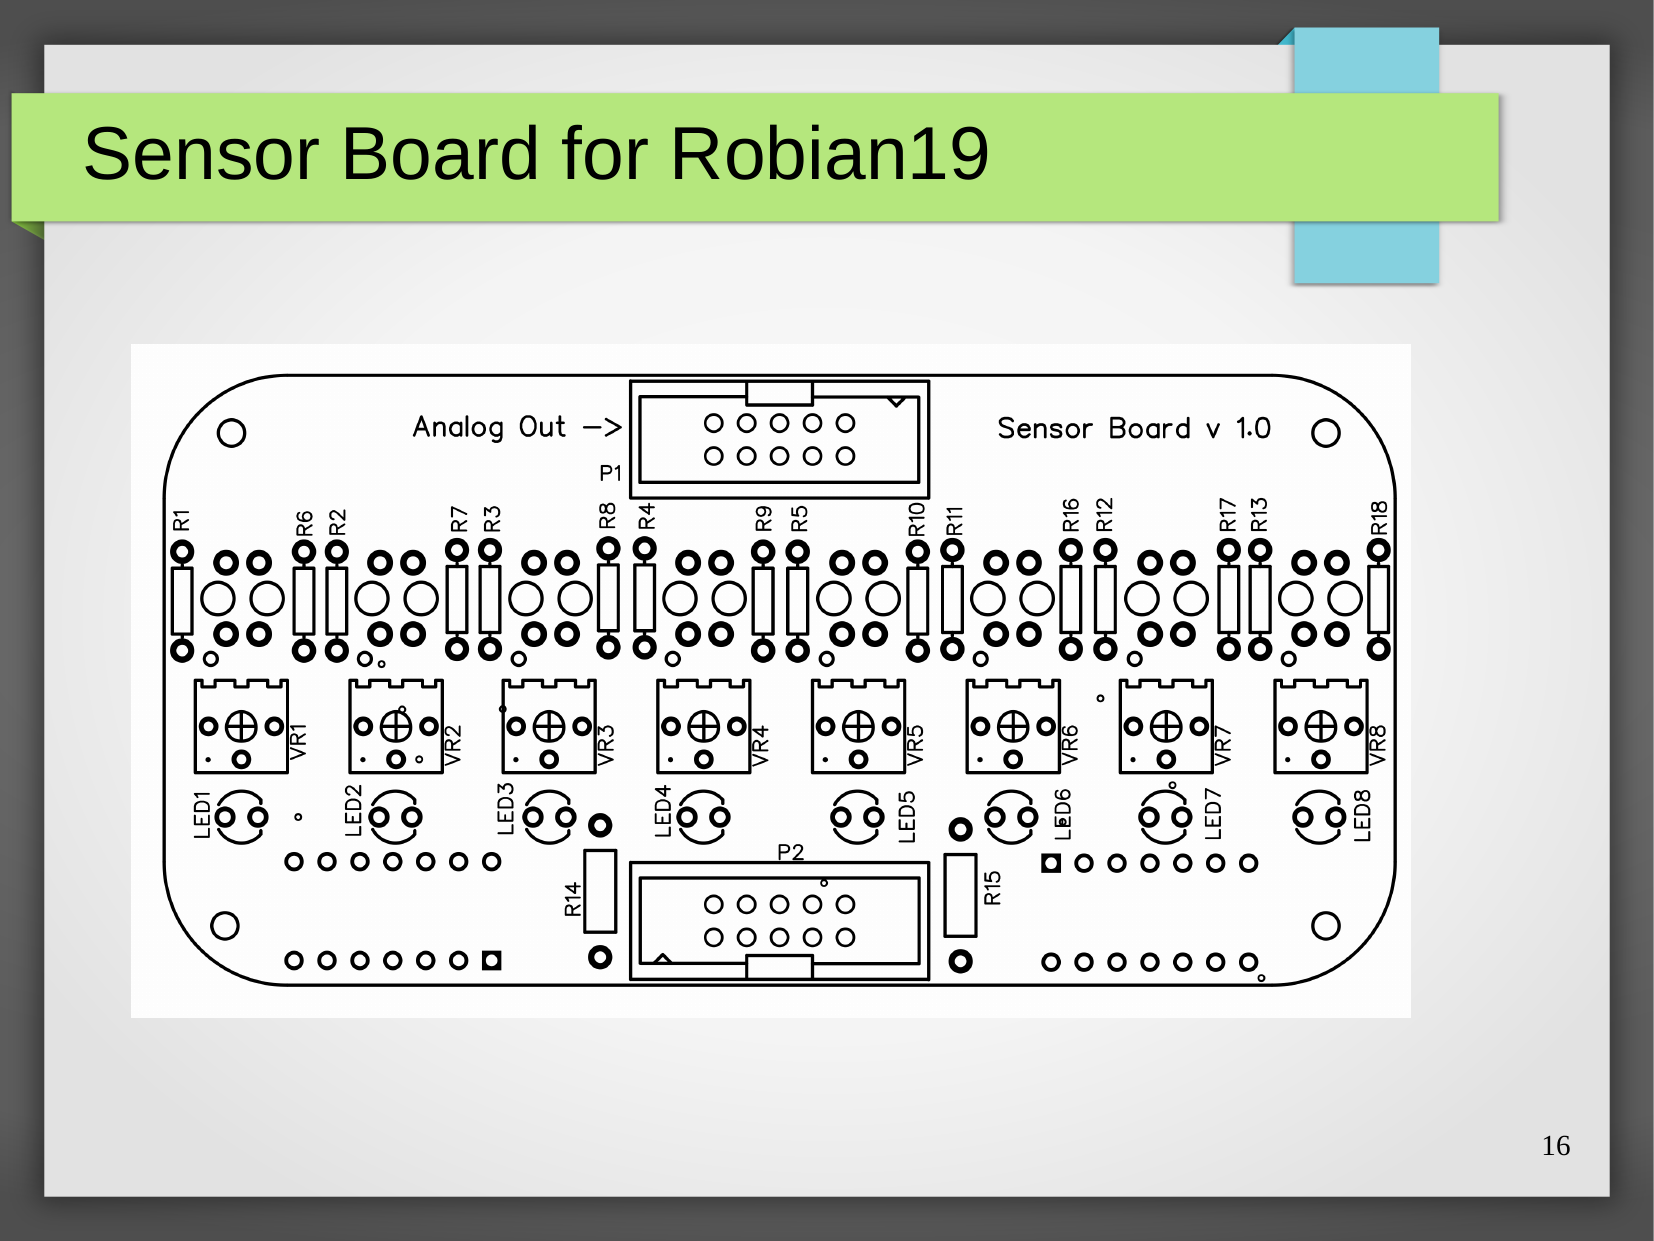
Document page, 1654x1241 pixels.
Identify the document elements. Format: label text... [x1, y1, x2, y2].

title Sensor Board for Robian19 [82, 94, 1264, 213]
picture [0, 0, 1654, 1241]
